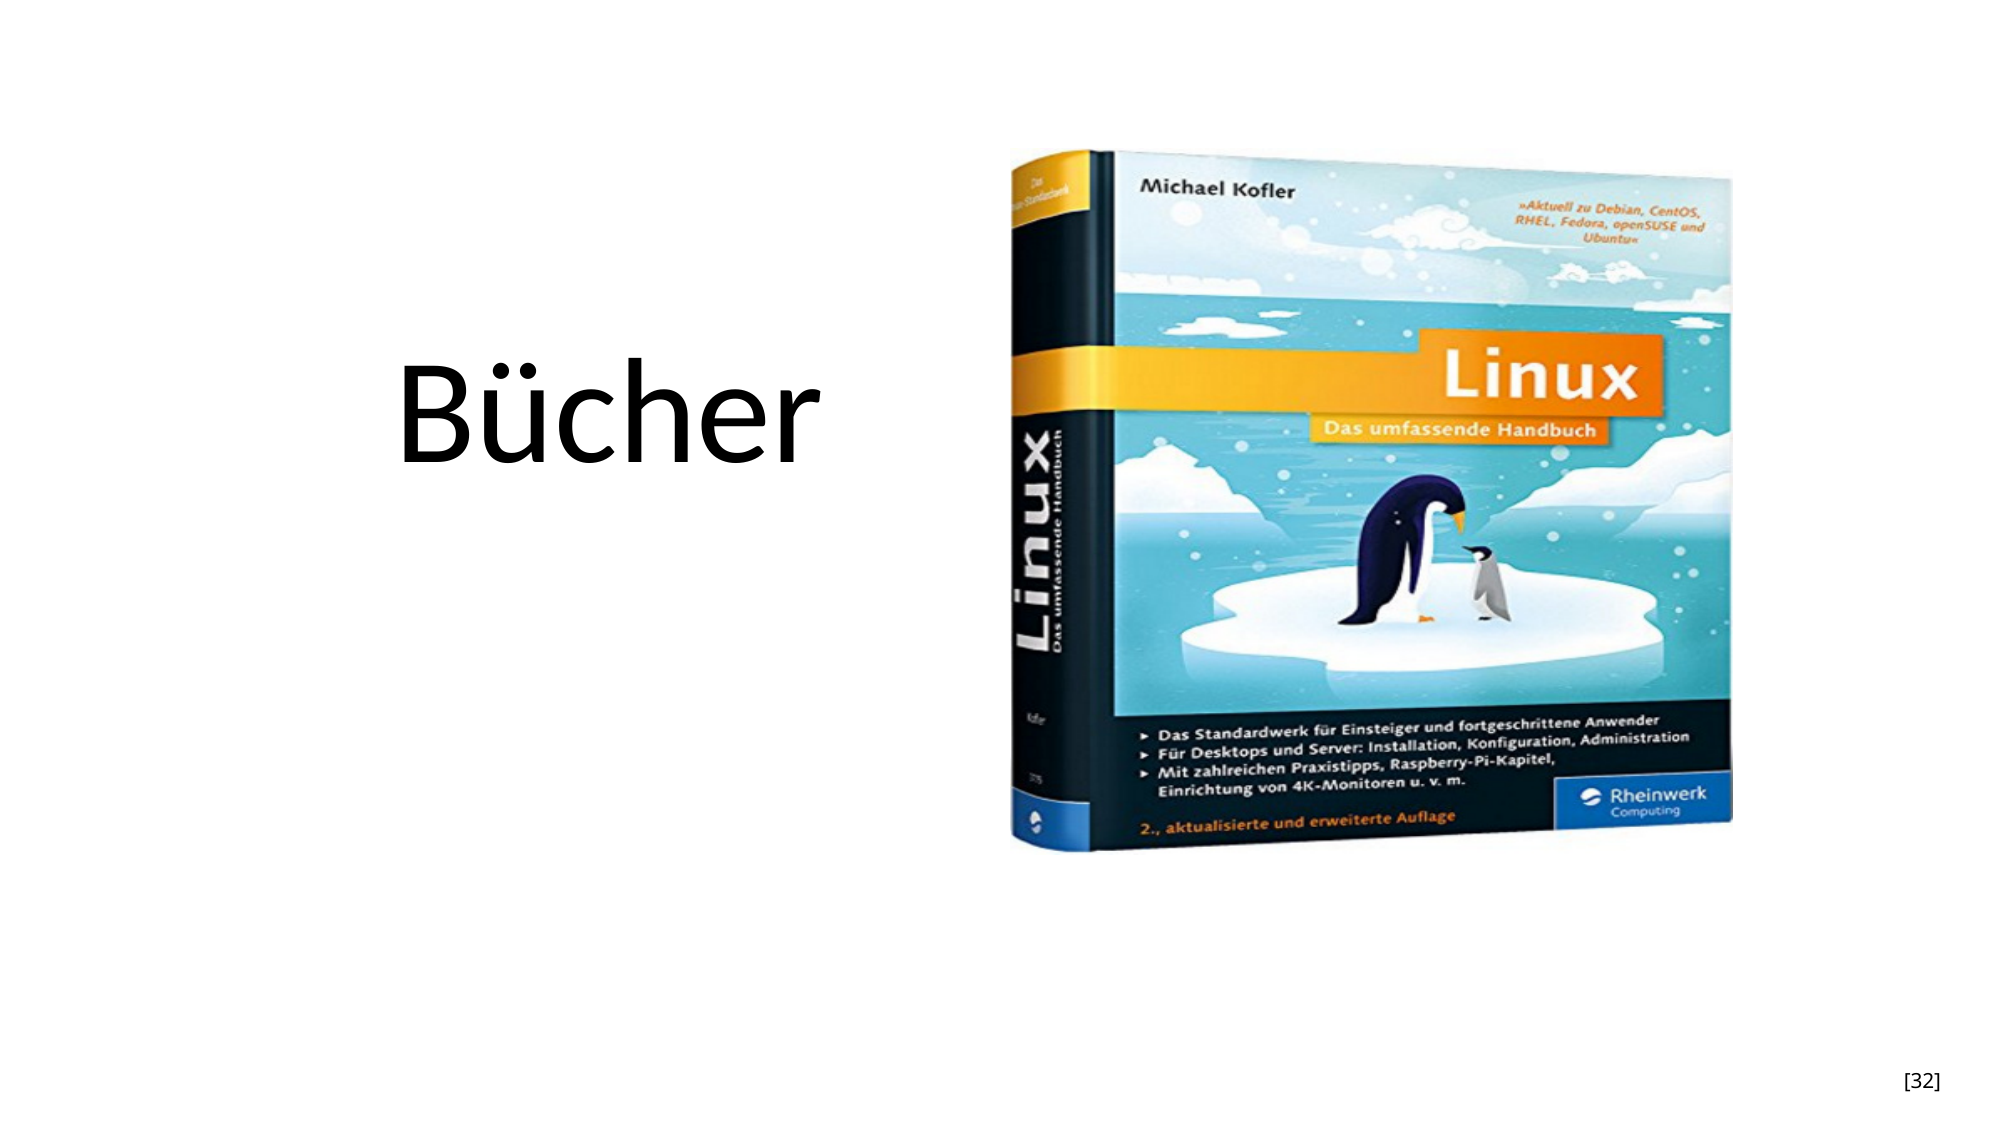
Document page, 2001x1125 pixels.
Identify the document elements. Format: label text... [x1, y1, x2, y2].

text_box Bücher [379, 304, 878, 500]
picture [1010, 148, 1733, 855]
title [32] [1889, 1063, 1985, 1097]
